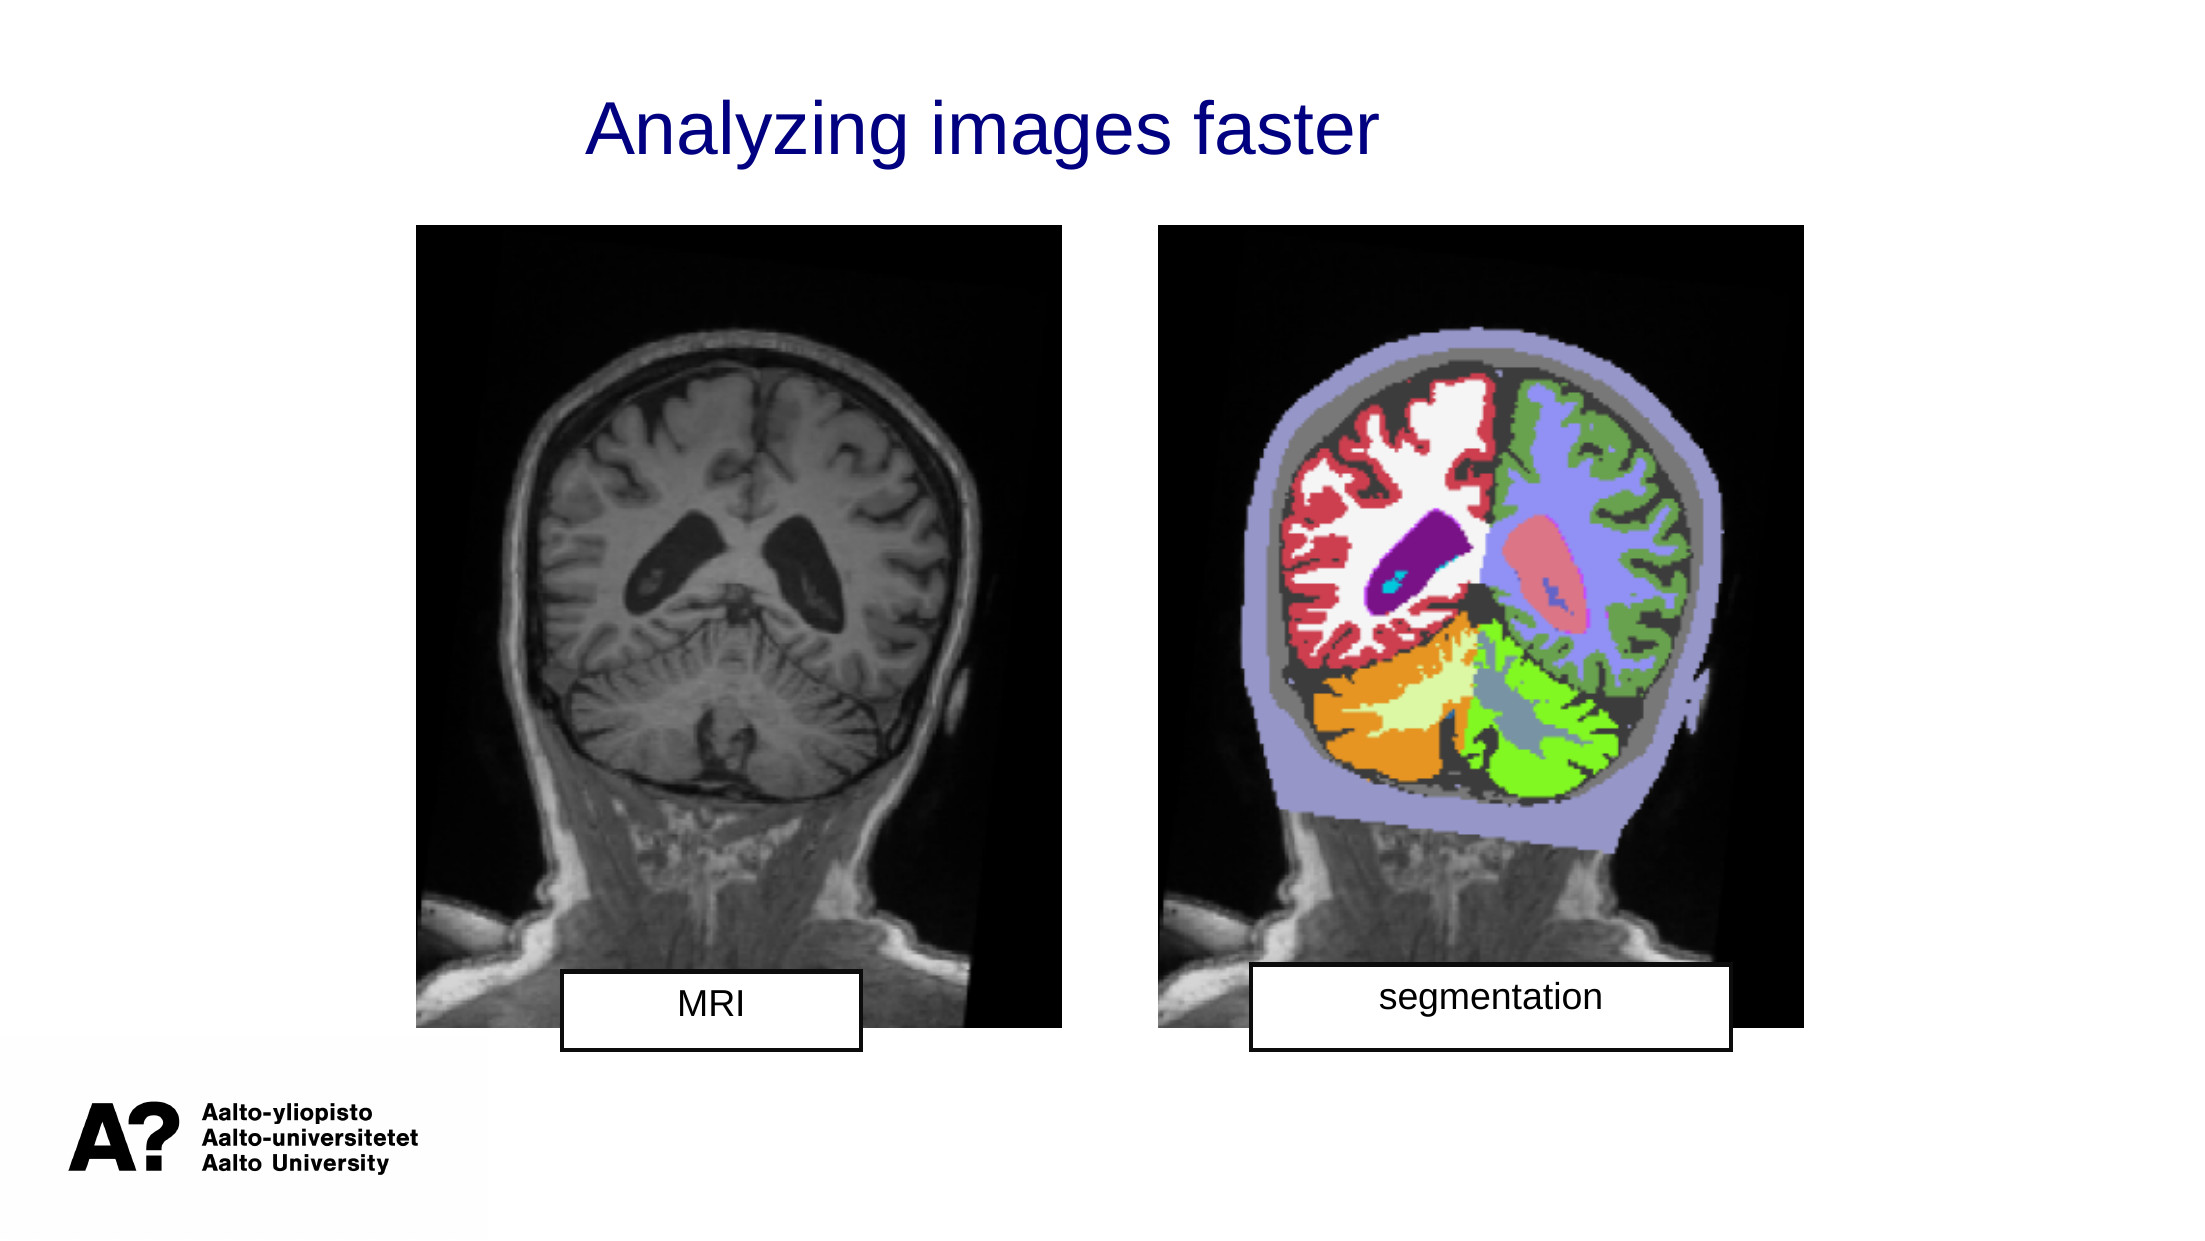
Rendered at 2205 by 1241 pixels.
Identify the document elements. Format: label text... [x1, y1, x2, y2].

picture [0, 1035, 488, 1239]
picture [416, 225, 1062, 1028]
text_box segmentation [1250, 964, 1732, 1051]
title Analyzing images faster [327, 65, 1640, 179]
text_box MRI [561, 971, 862, 1051]
picture [1158, 225, 1804, 1028]
